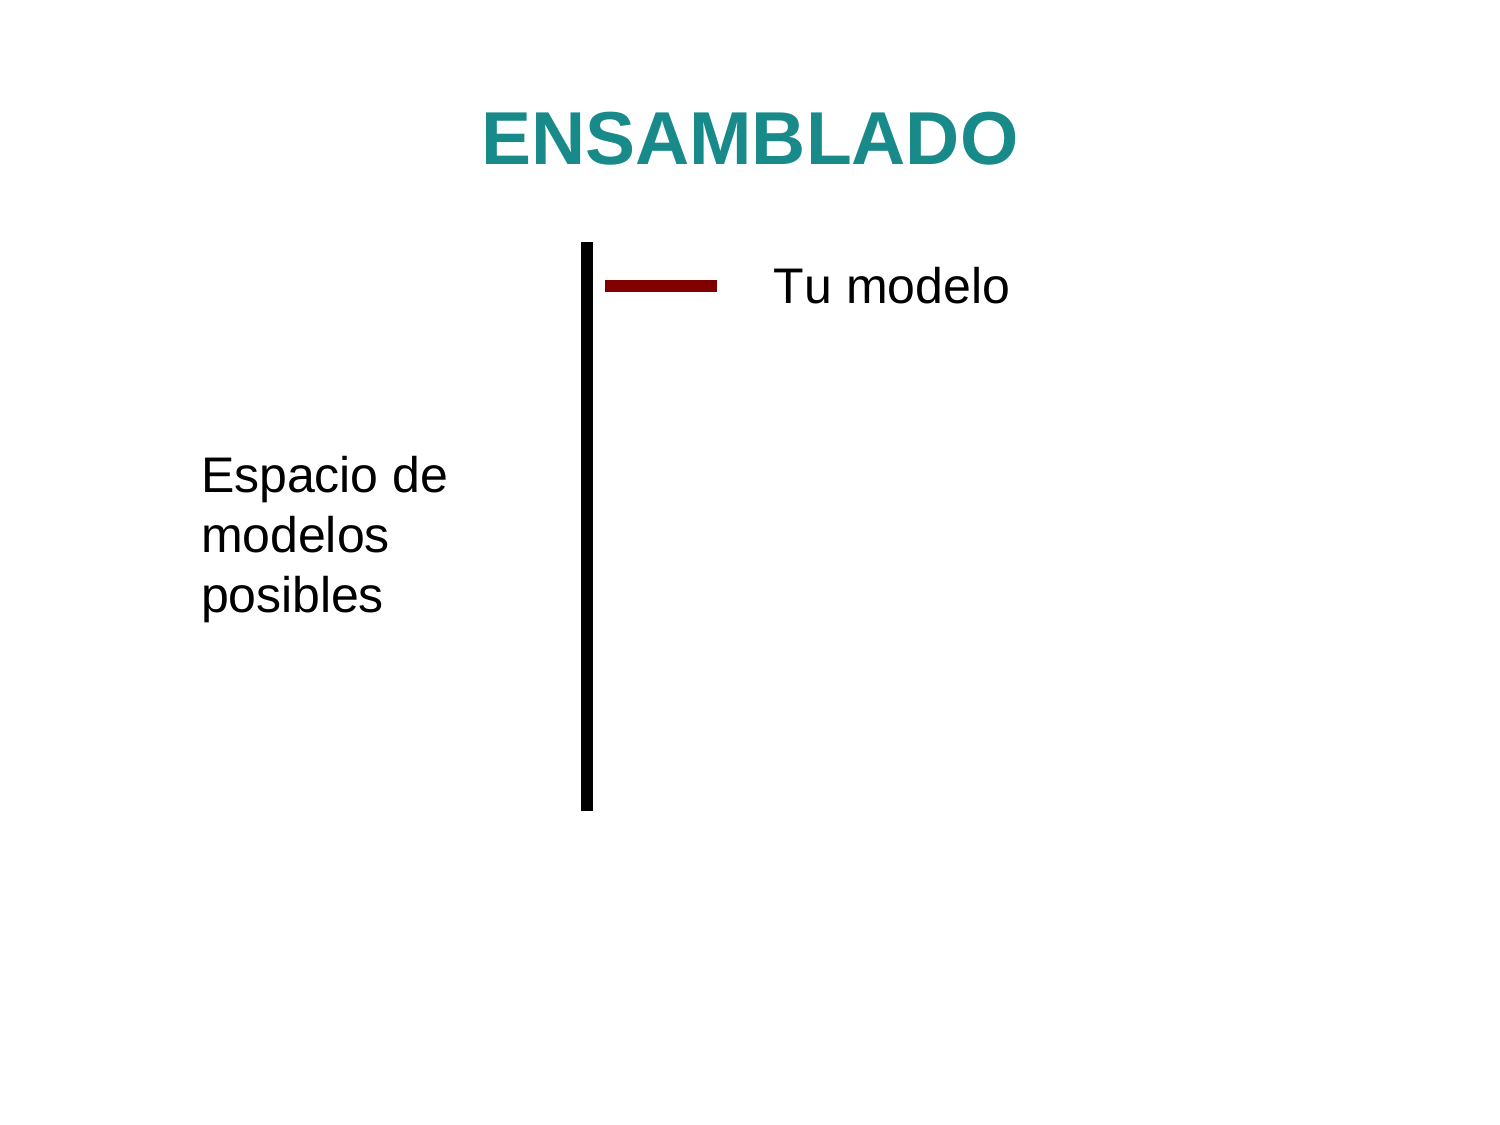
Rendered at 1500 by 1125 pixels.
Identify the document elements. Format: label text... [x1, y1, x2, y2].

text_box Espacio de modelos posibles [186, 434, 517, 630]
text_box Tu modelo [759, 246, 1160, 322]
title ENSAMBLADO [112, 68, 1388, 209]
